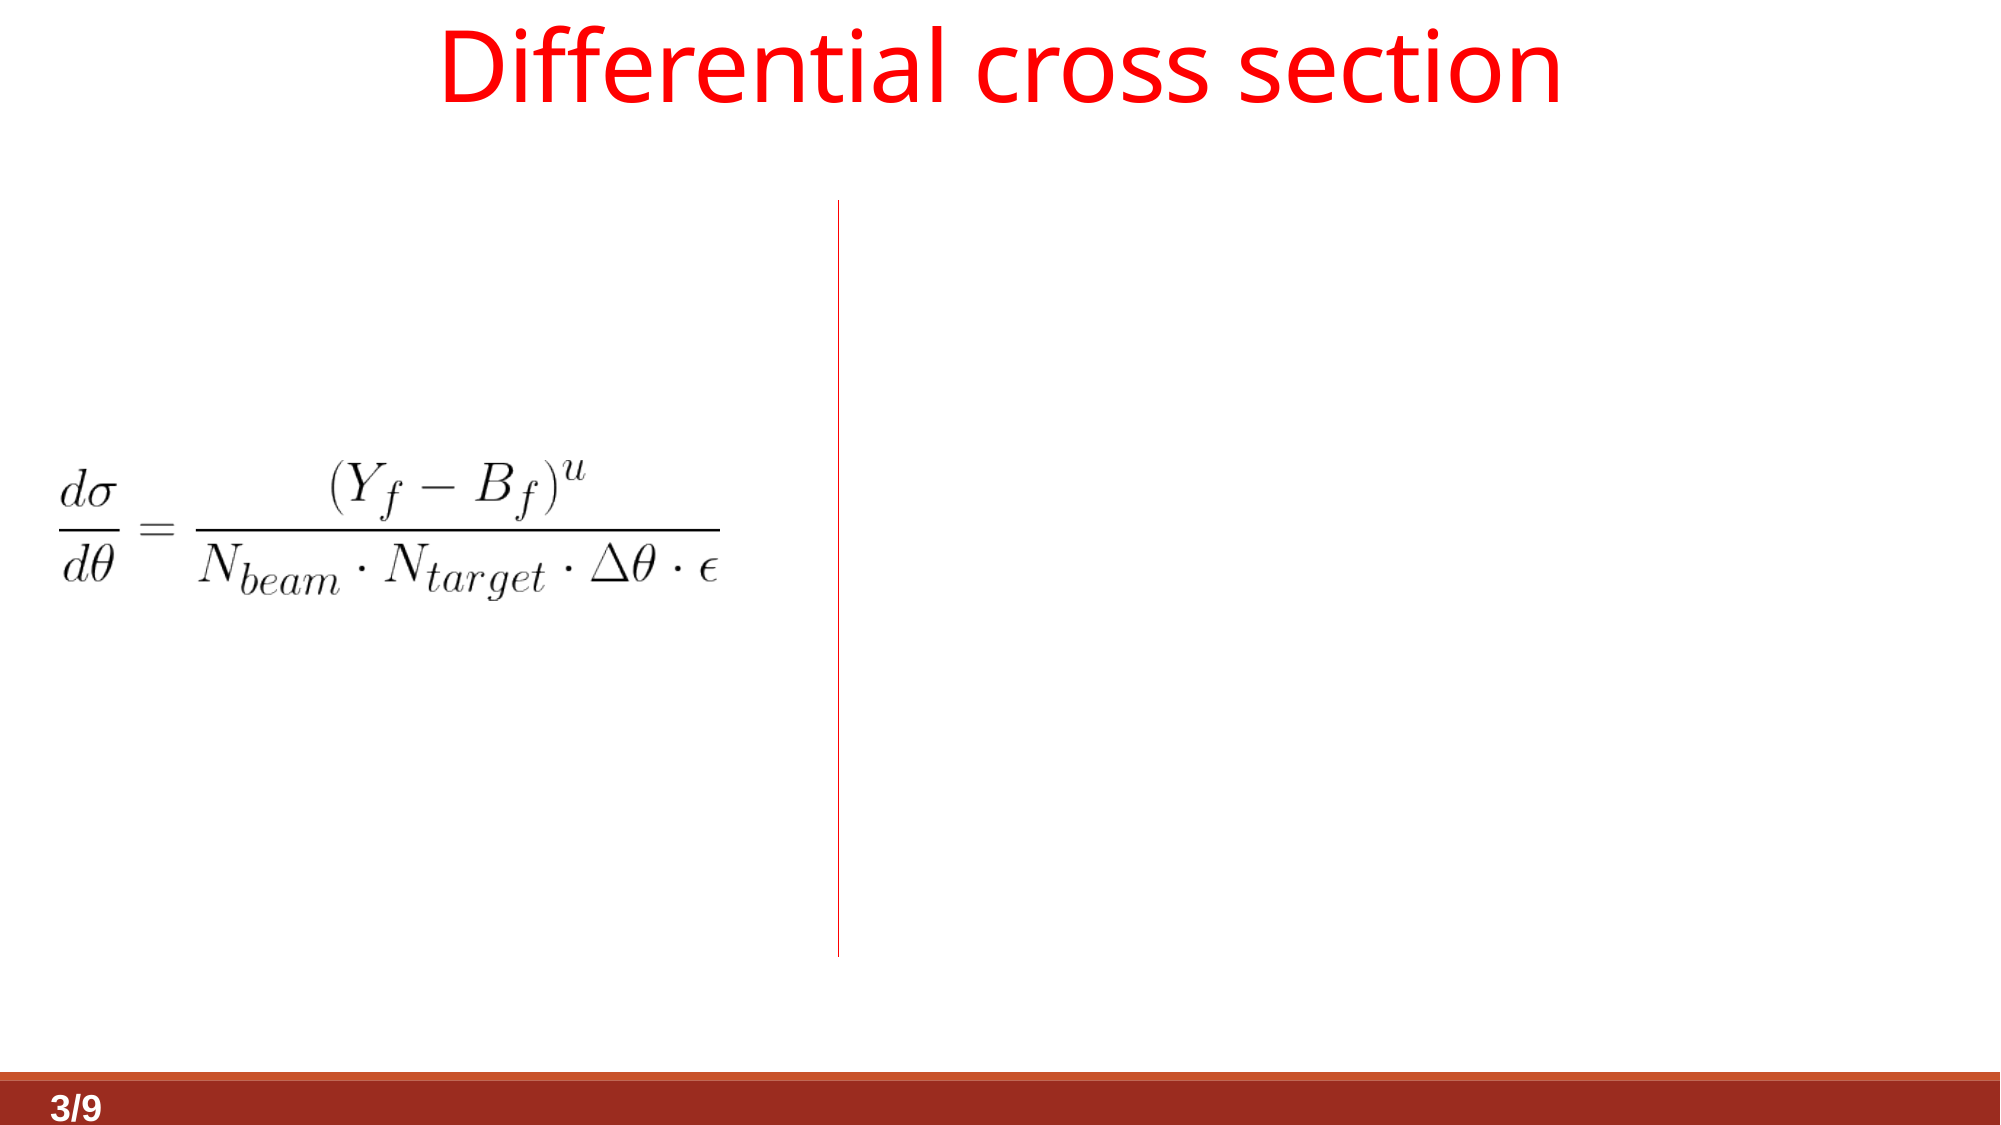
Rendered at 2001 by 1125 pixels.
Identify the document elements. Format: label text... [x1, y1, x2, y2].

picture [59, 460, 720, 601]
text_box 3/9 [35, 1080, 260, 1125]
text_box [0, 1072, 2000, 1125]
text_box Differential cross section [283, 0, 1718, 164]
